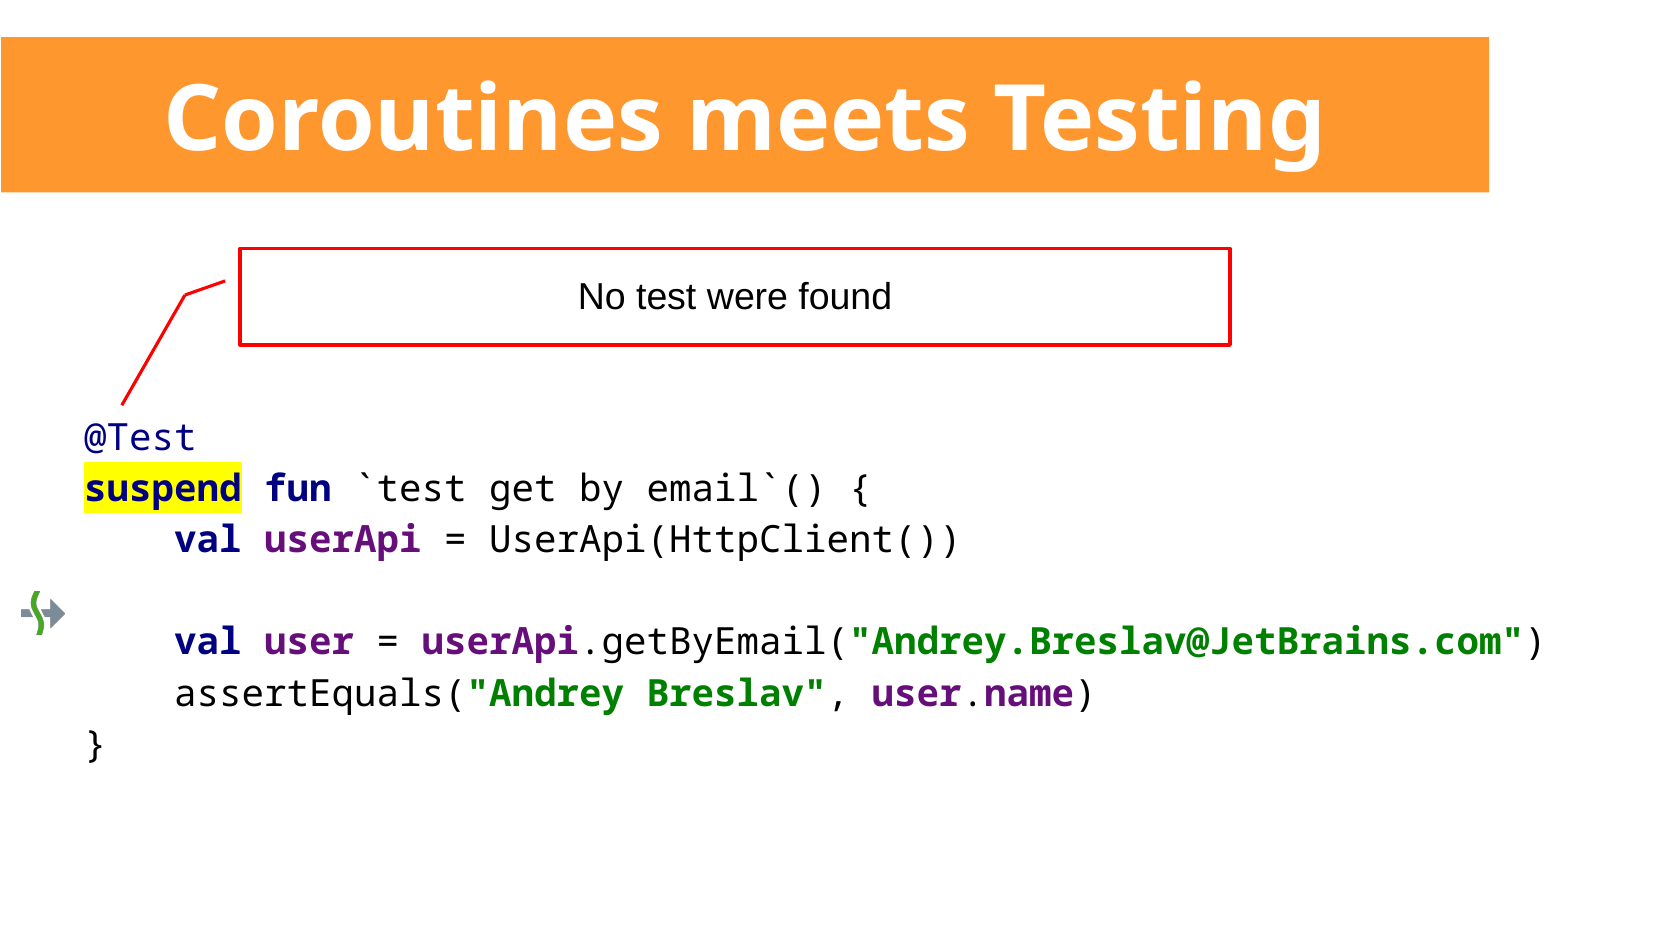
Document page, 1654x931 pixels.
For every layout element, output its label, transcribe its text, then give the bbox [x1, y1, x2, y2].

list @Test suspend fun `test get by email`() { val userApi = UserApi(HttpClient()) val user = userApi.getByEmail("Andrey.Breslav@JetBrains.com") assertEquals("Andrey Breslav", user.name) } [84, 410, 1570, 809]
text_box No test were found [240, 248, 1230, 345]
picture [21, 591, 65, 635]
title Coroutines meets Testing [1, 37, 1490, 193]
